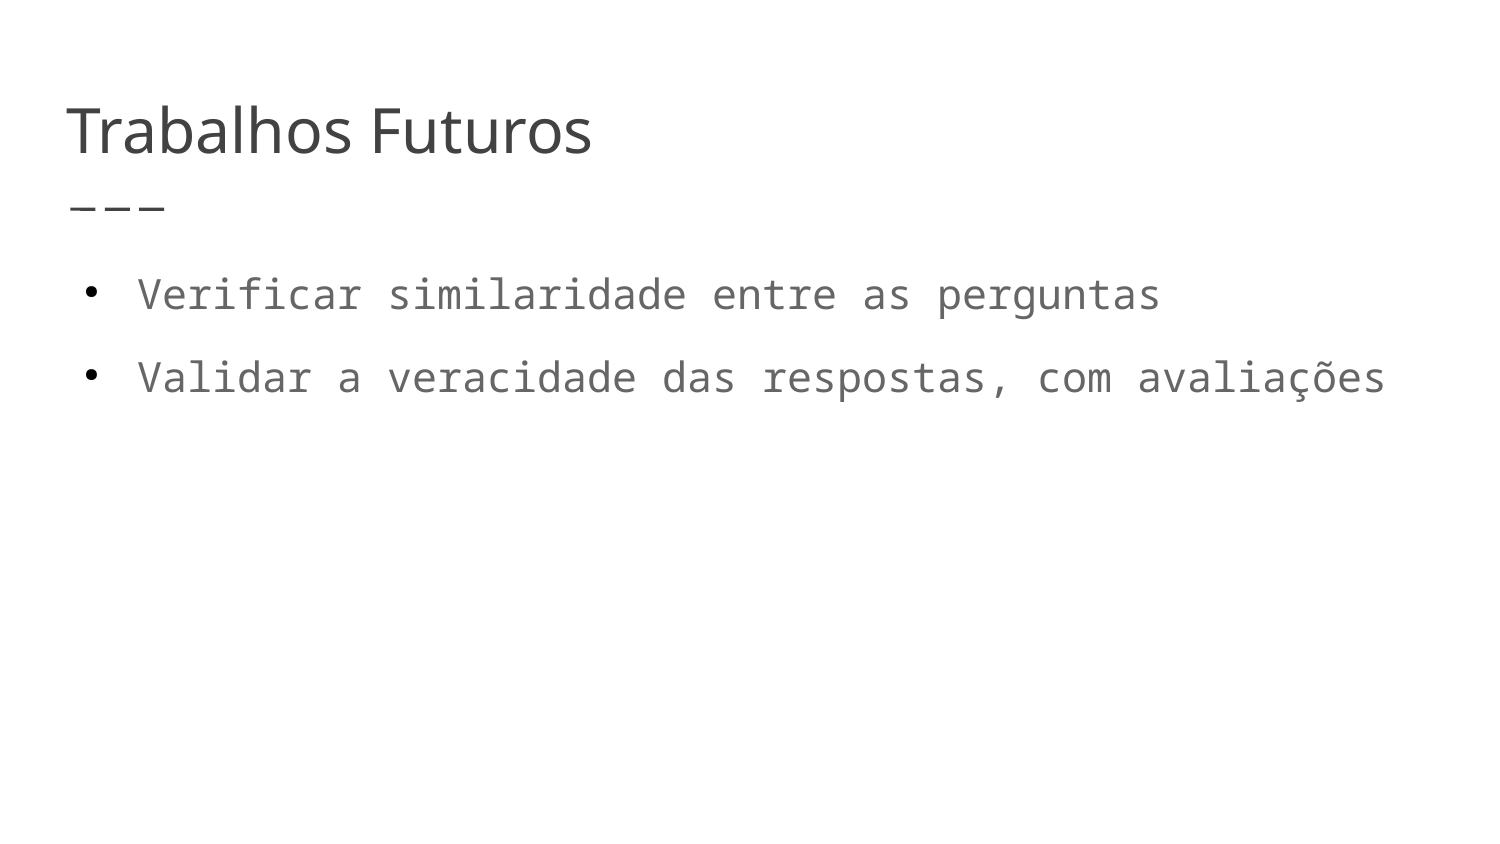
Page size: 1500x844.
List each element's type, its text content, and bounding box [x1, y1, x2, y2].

text_box Verificar similaridade entre as perguntas Validar a veracidade das respostas, com avaliações [51, 252, 1450, 762]
title Trabalhos Futuros [51, 61, 1449, 182]
